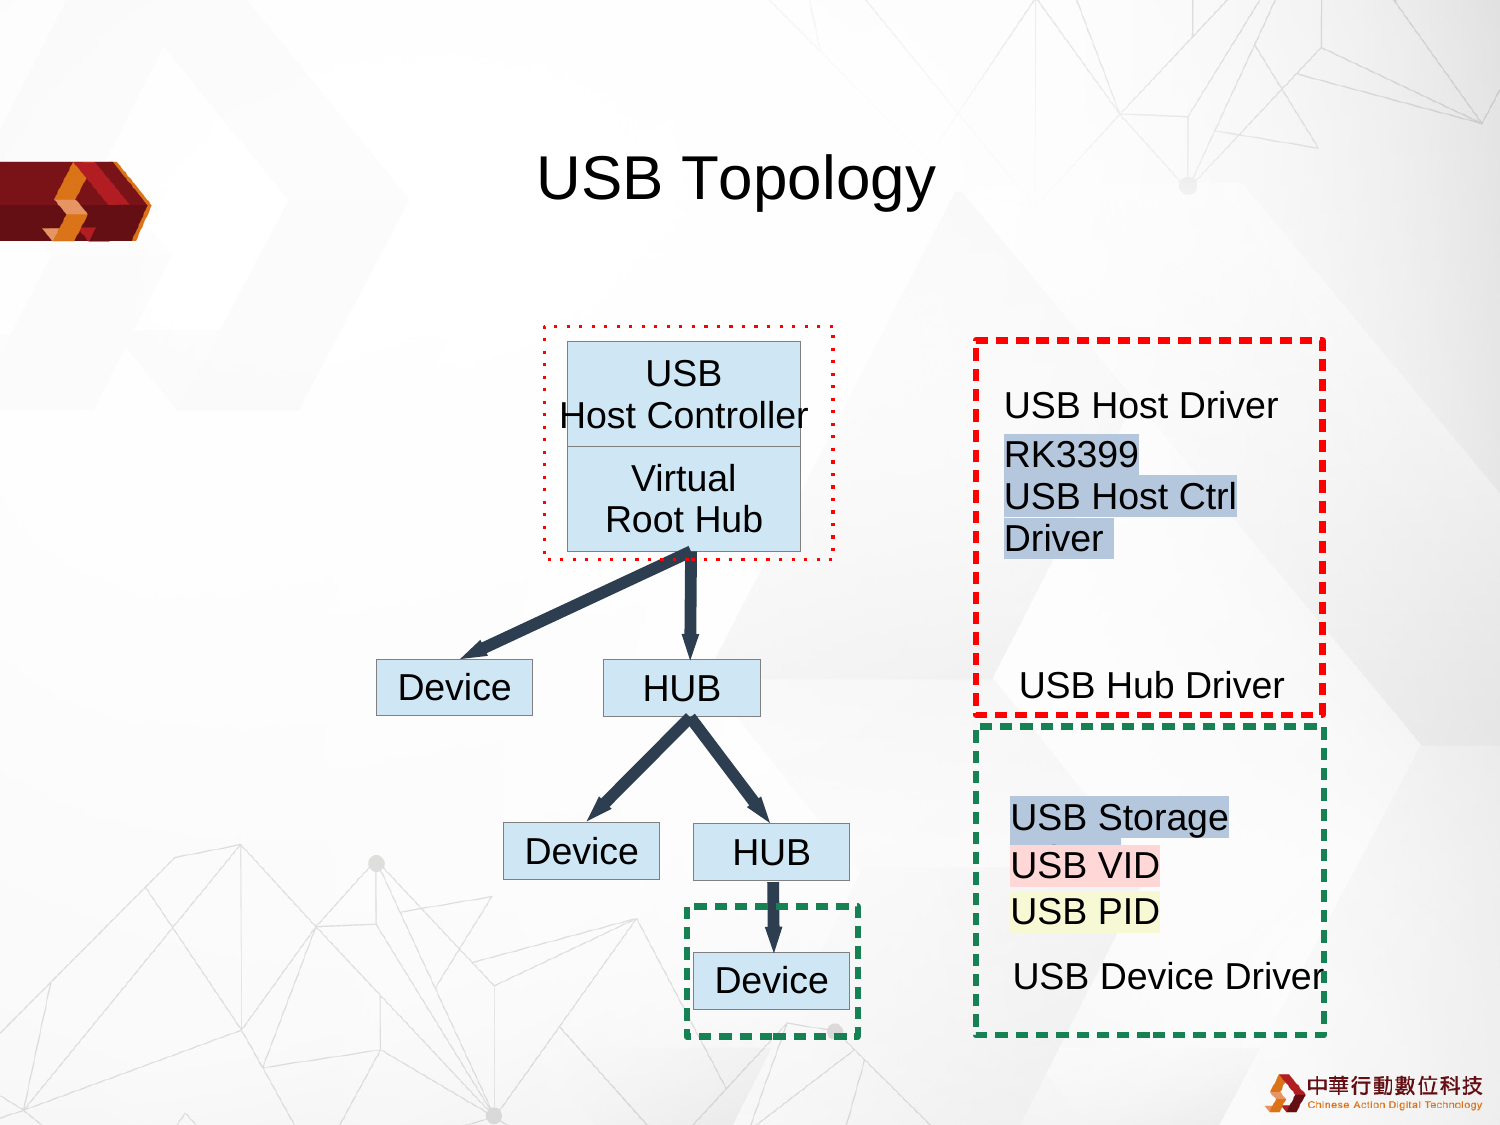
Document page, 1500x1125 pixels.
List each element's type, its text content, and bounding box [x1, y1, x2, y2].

text_box USB Host Controller [567, 341, 801, 446]
text_box USB VID [995, 837, 1344, 883]
text_box HUB [693, 823, 850, 881]
title USB Topology [107, 101, 1367, 255]
text_box RK3399 USB Host Ctrl Driver [989, 426, 1338, 567]
text_box USB PID [995, 883, 1344, 941]
text_box Virtual Root Hub [567, 446, 801, 552]
text_box Device [693, 952, 850, 1010]
text_box USB Hub Driver [1003, 657, 1352, 715]
text_box USB Device Driver [997, 947, 1346, 1005]
text_box Device [376, 659, 533, 716]
text_box HUB [603, 659, 761, 717]
text_box USB Storage Driver [995, 788, 1344, 837]
text_box Device [503, 822, 660, 880]
text_box USB Host Driver [989, 377, 1338, 426]
picture [0, 0, 1500, 1125]
